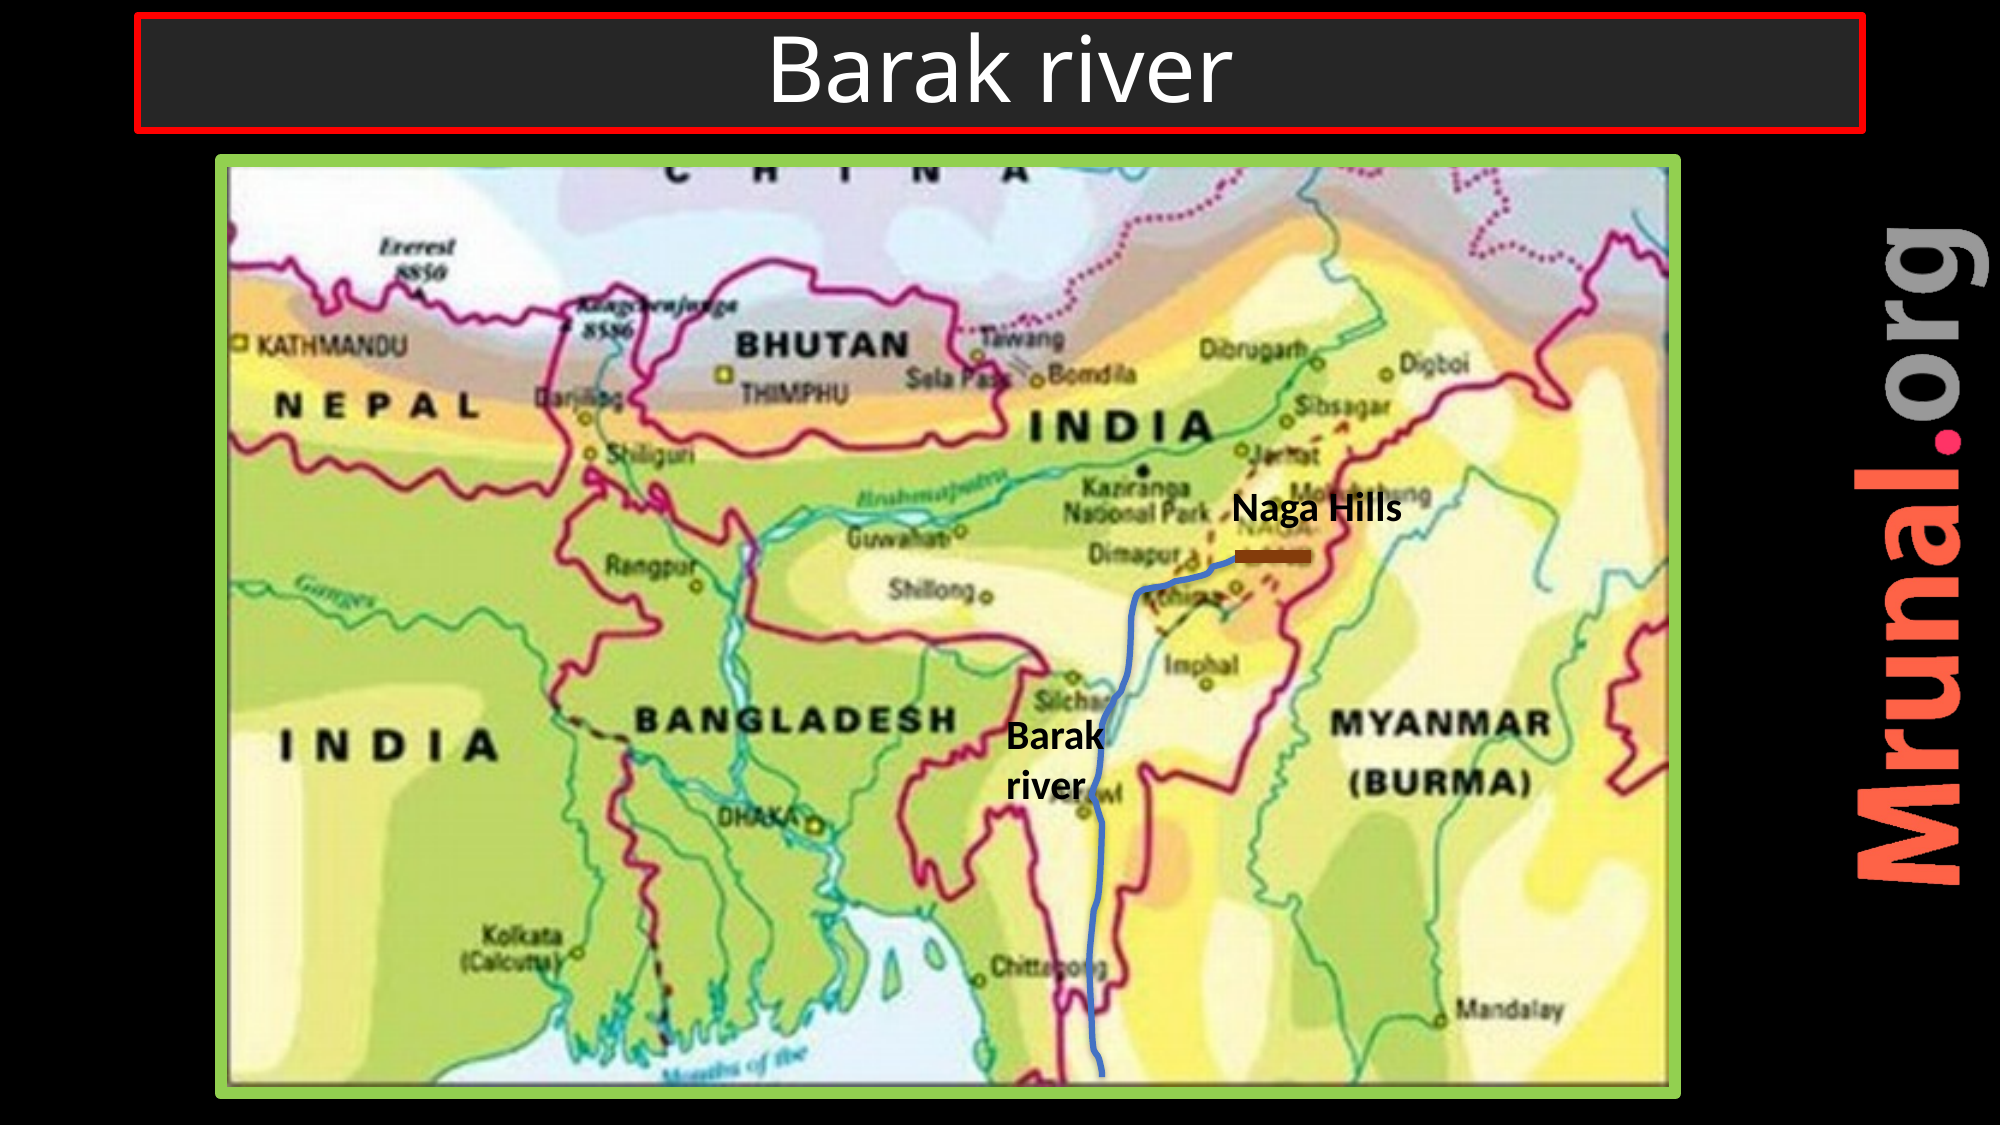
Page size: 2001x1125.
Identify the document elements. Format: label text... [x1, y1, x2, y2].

text_box Naga Hills [1216, 472, 1433, 538]
picture [227, 166, 1669, 1087]
text_box [1235, 550, 1311, 563]
text_box Barak river [991, 700, 1123, 816]
title Barak river [137, 15, 1863, 131]
picture [1832, 224, 2000, 894]
